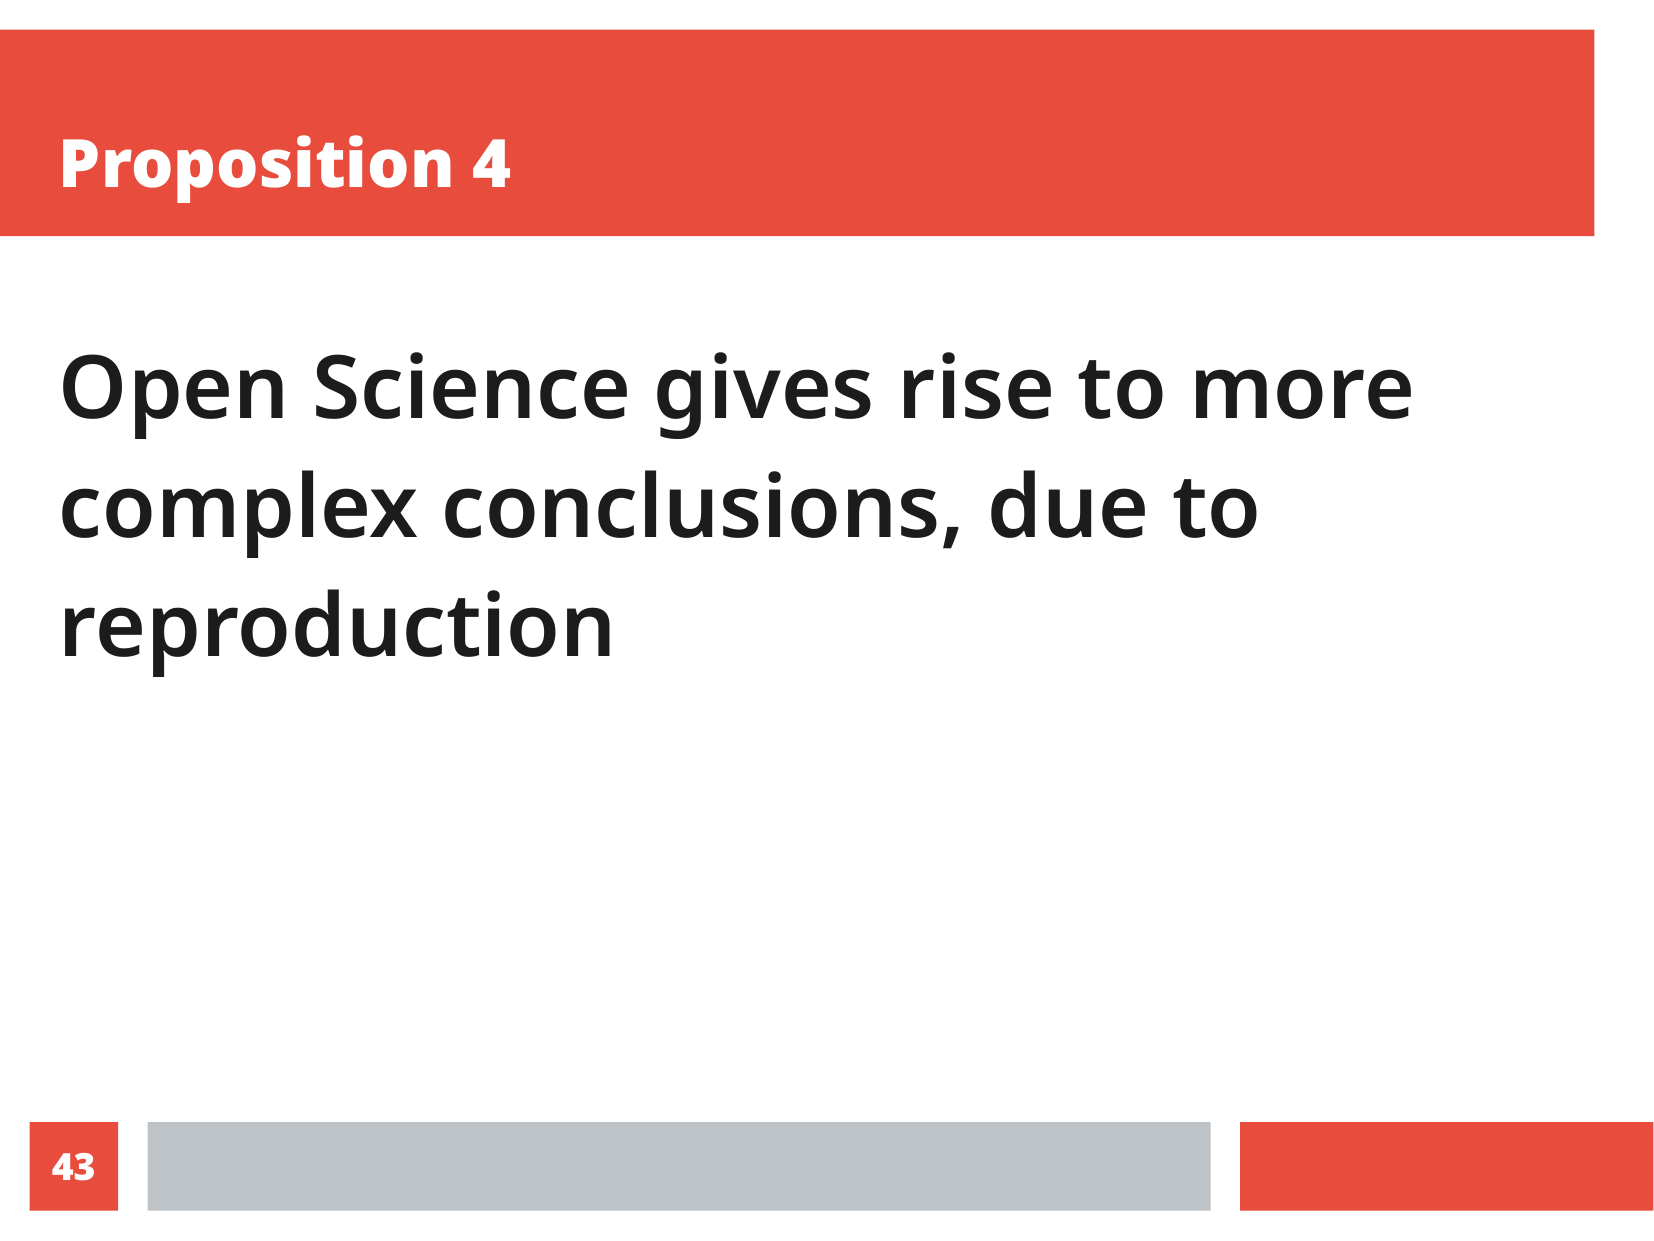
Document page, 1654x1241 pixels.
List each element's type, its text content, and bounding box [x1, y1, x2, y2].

title Proposition 4 [59, 59, 1595, 207]
list Open Science gives rise to more complex conclusions, due to reproduction [59, 324, 1565, 1093]
